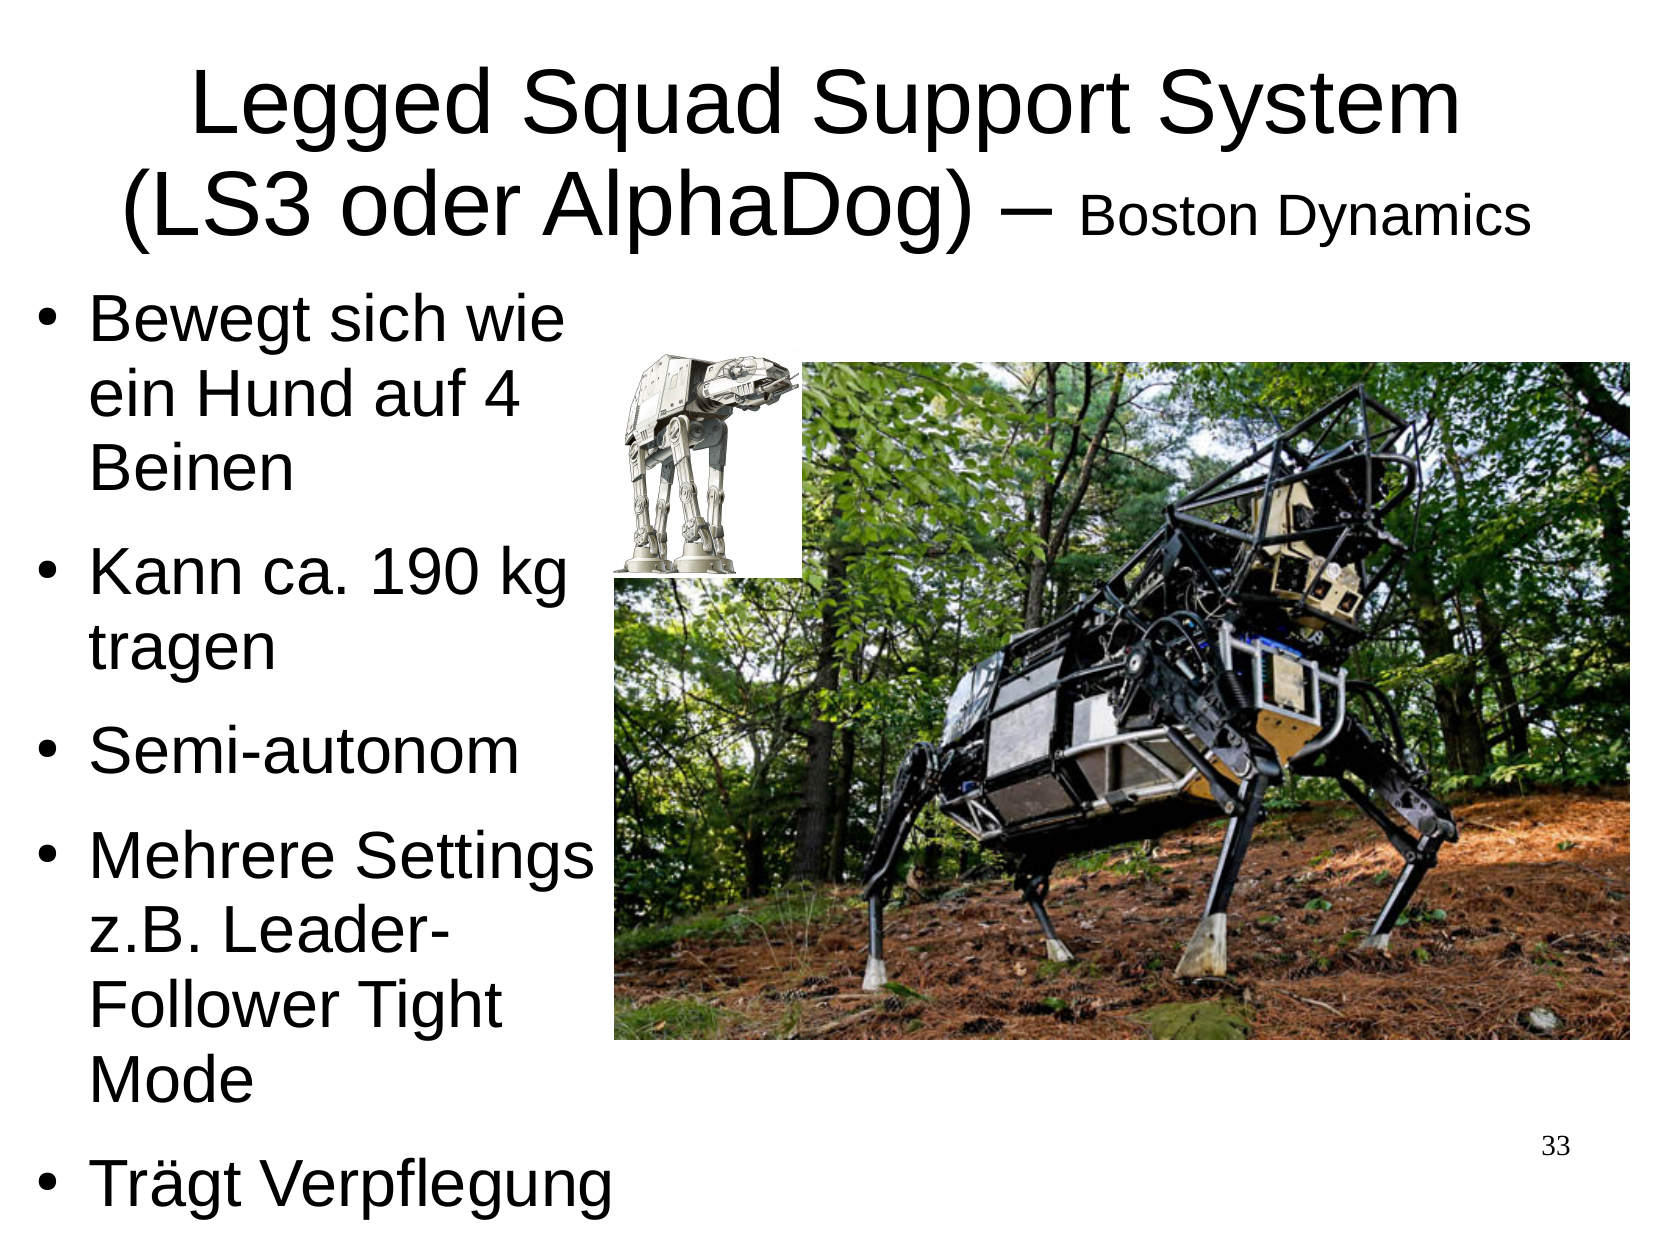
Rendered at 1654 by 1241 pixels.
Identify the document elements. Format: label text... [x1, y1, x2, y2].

title Legged Squad Support System (LS3 oder AlphaDog) – Boston Dynamics [82, 49, 1571, 257]
picture [610, 344, 1630, 1040]
list Bewegt sich wie ein Hund auf 4 Beinen Kann ca. 190 kg tragen Semi-autonom Mehrere Settings z.B. Leader-Follower Tight Mode Trägt Verpflegung [17, 280, 650, 1222]
